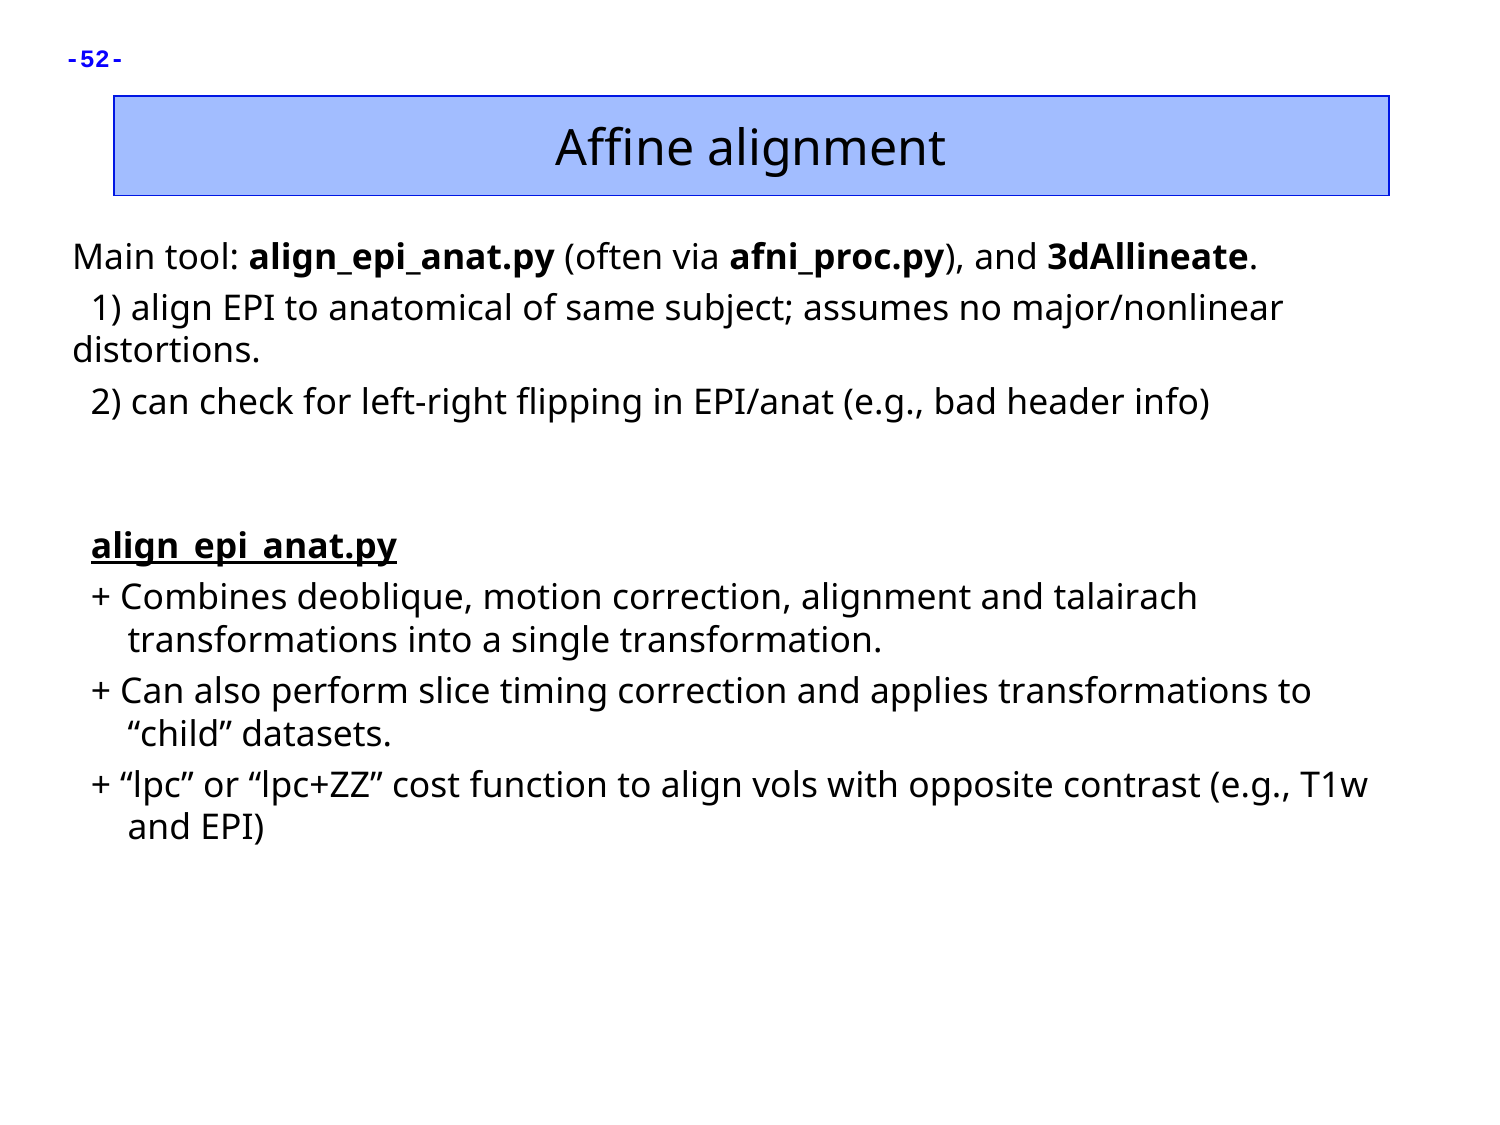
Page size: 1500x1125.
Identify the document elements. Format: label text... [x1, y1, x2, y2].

text_box Main tool: align_epi_anat.py (often via afni_proc.py), and 3dAllineate. 1) align EPI to anatomical of same subject; assumes no major/nonlinear distortions. 2) can check for left-right flipping in EPI/anat (e.g., bad header info) [19, 226, 1478, 387]
text_box align_epi_anat.py + Combines deoblique, motion correction, alignment and talairach transformations into a single transformation. + Can also perform slice timing correction and applies transformations to “child” datasets. + “lpc” or “lpc+ZZ” cost function to align vols with opposite contrast (e.g., T1w and EPI) [74, 515, 1423, 855]
text_box Affine alignment [114, 95, 1389, 196]
